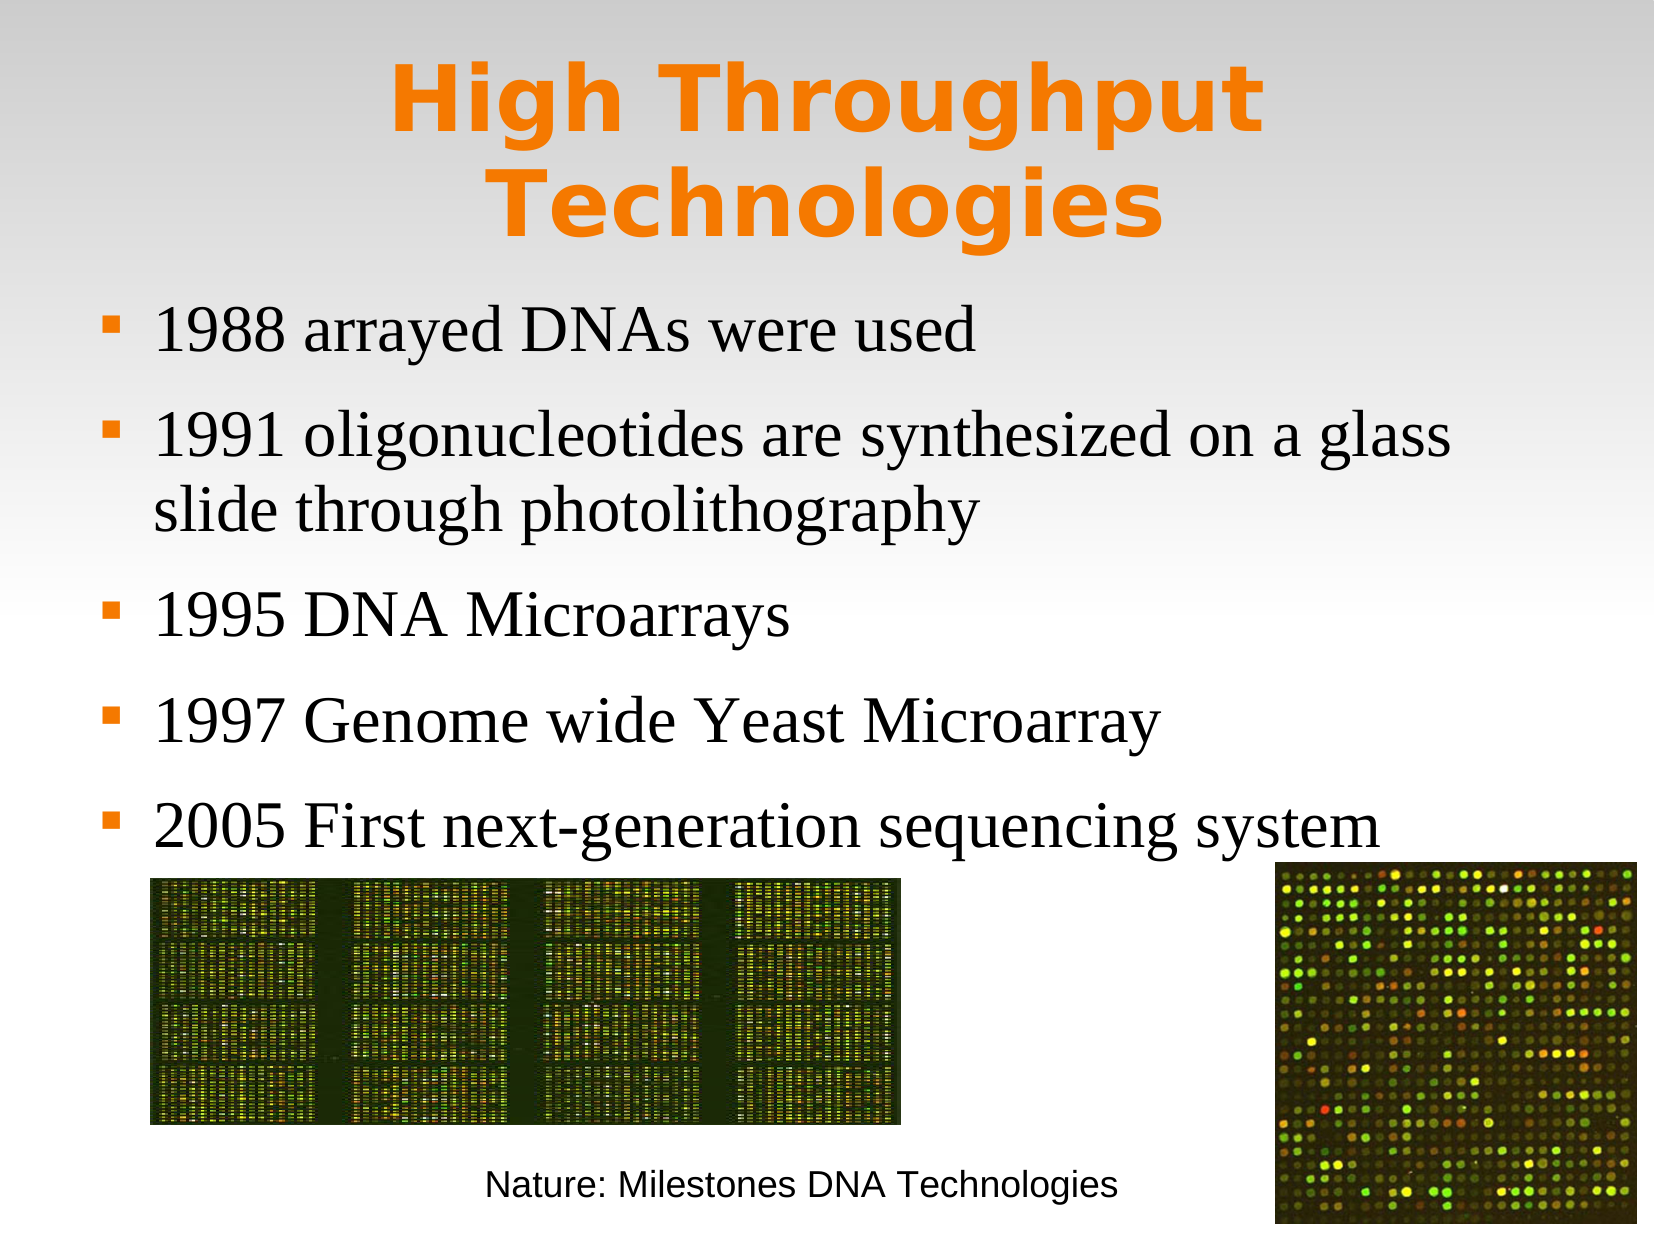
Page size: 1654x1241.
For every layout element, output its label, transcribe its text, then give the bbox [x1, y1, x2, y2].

title High Throughput Technologies [82, 45, 1571, 260]
picture [1275, 862, 1637, 1224]
picture [150, 878, 901, 1126]
list 1988 arrayed DNAs were used 1991 oligonucleotides are synthesized on a glass slide through photolithography 1995 DNA Microarrays 1997 Genome wide Yeast Microarray 2005 First next-generation sequencing system [82, 290, 1571, 1109]
text_box Nature: Milestones DNA Technologies [469, 1150, 1183, 1213]
